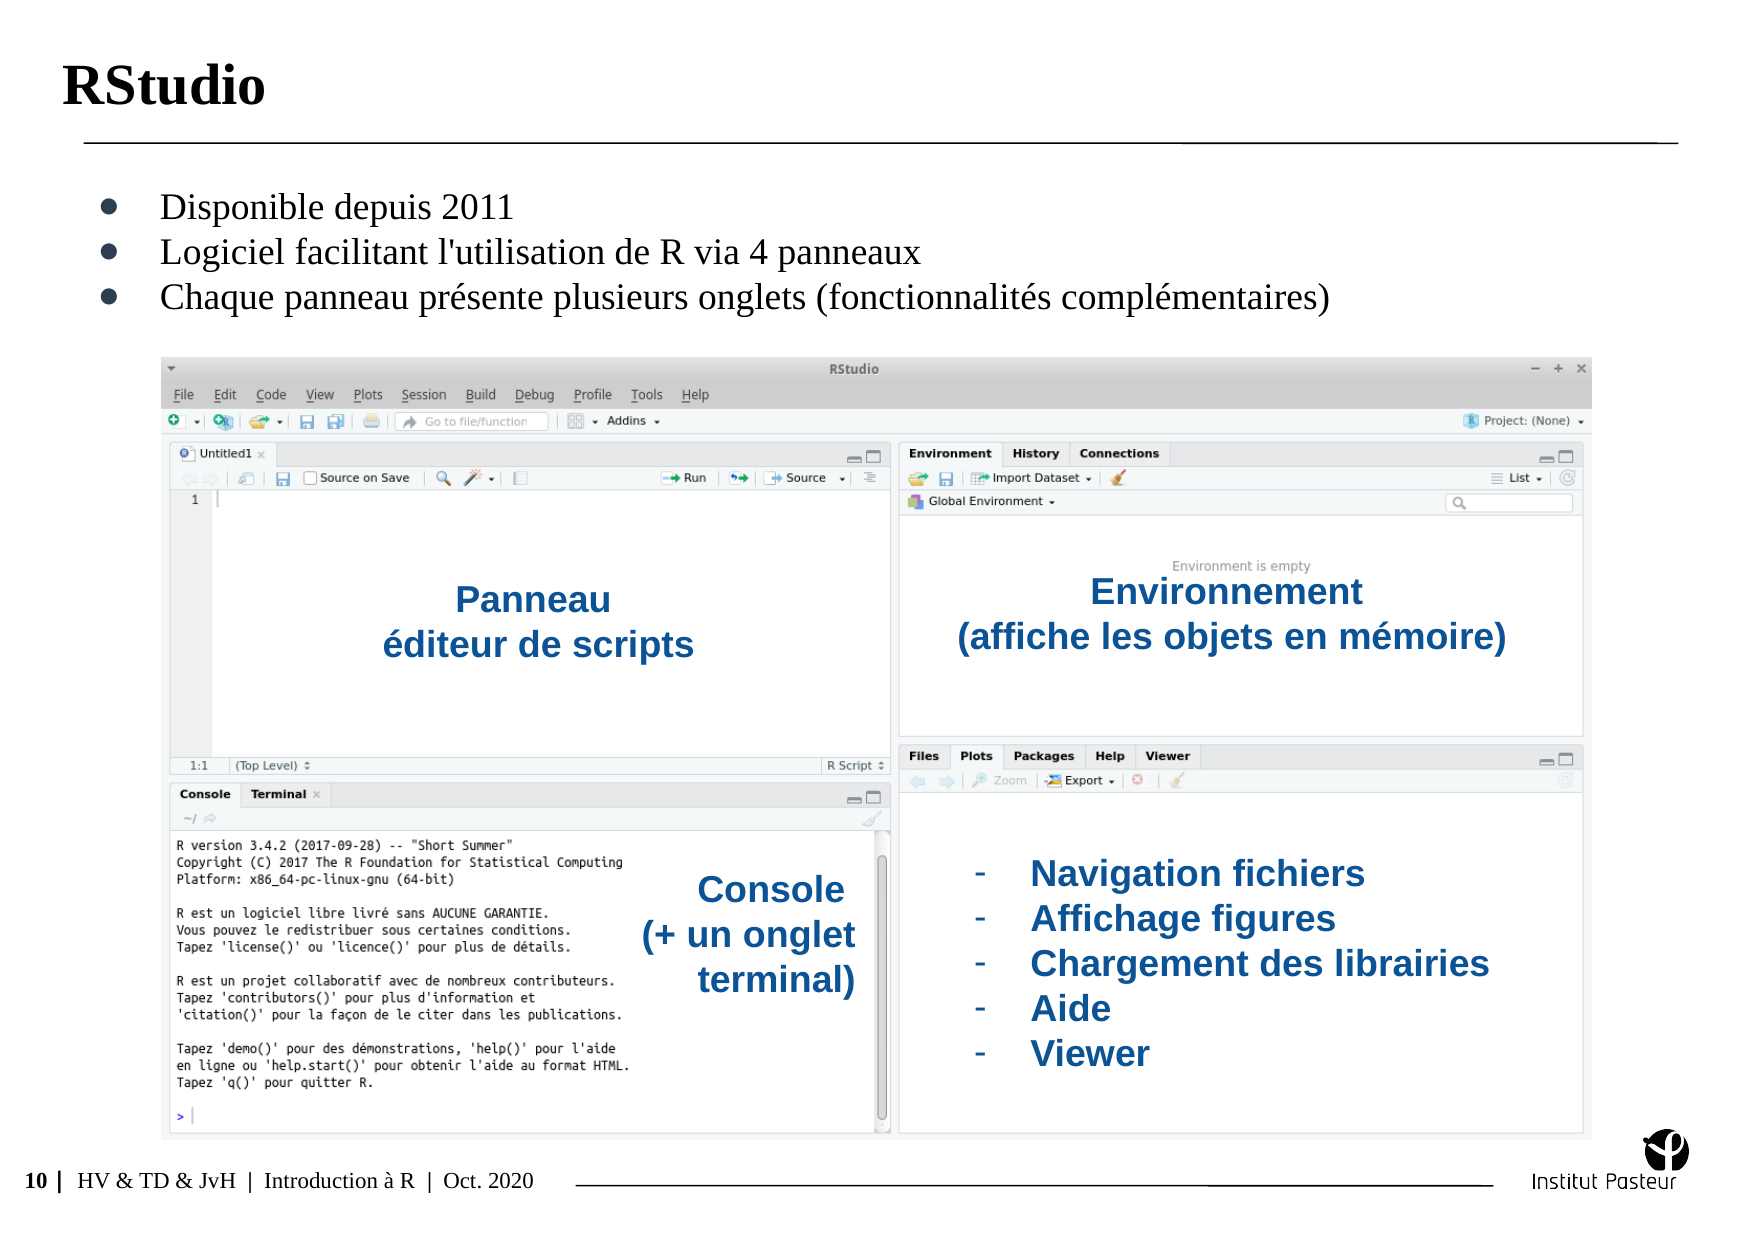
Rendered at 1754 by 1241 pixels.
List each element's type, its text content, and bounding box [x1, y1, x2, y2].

text_box Disponible depuis 2011 Logiciel facilitant l'utilisation de R via 4 panneaux Chaque panneau présente plusieurs onglets (fonctionnalités complémentaires) [89, 182, 1718, 315]
text_box Console (+ un onglet terminal) [570, 849, 871, 1026]
text_box RStudio [62, 2, 1692, 160]
text_box Navigation fichiers Affichage figures Chargement des librairies Aide Viewer [940, 807, 1525, 1115]
text_box Panneau éditeur de scripts [306, 554, 772, 686]
text_box Environnement (affiche les objets en mémoire) [940, 546, 1525, 679]
picture [161, 357, 1689, 1189]
